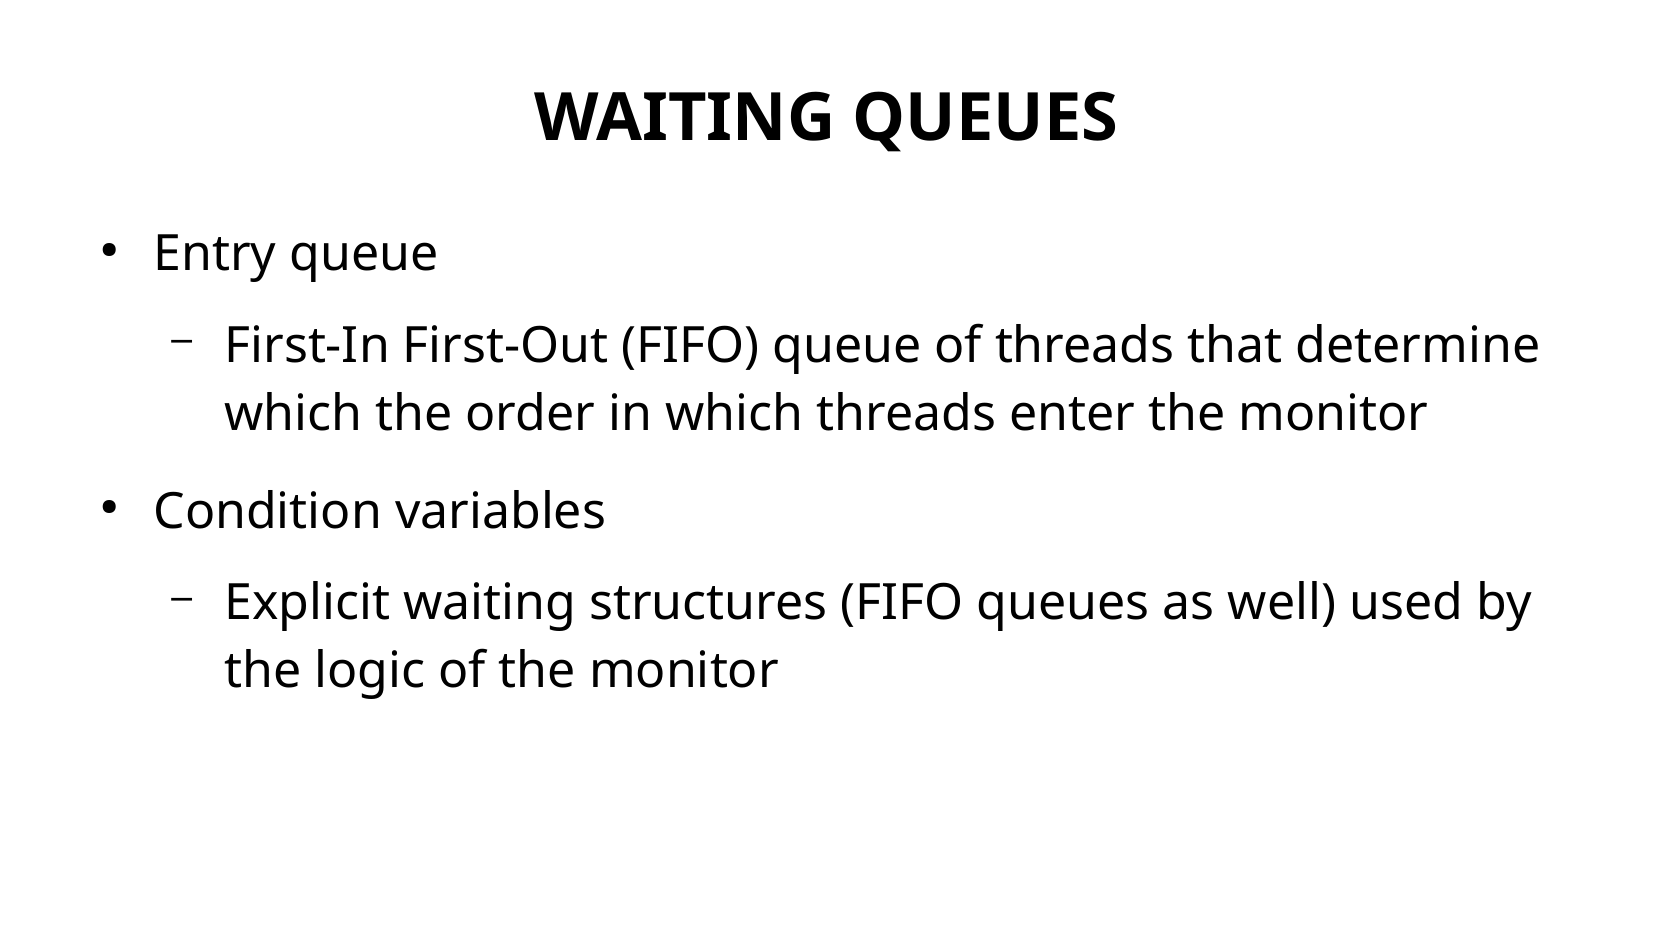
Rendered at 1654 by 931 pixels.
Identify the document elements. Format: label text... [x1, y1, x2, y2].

title WAITING QUEUES [82, 36, 1571, 193]
list Entry queue First-In First-Out (FIFO) queue of threads that determine which the order in which threads enter the monitor Condition variables Explicit waiting structures (FIFO queues as well) used by the logic of the monitor [82, 217, 1571, 757]
